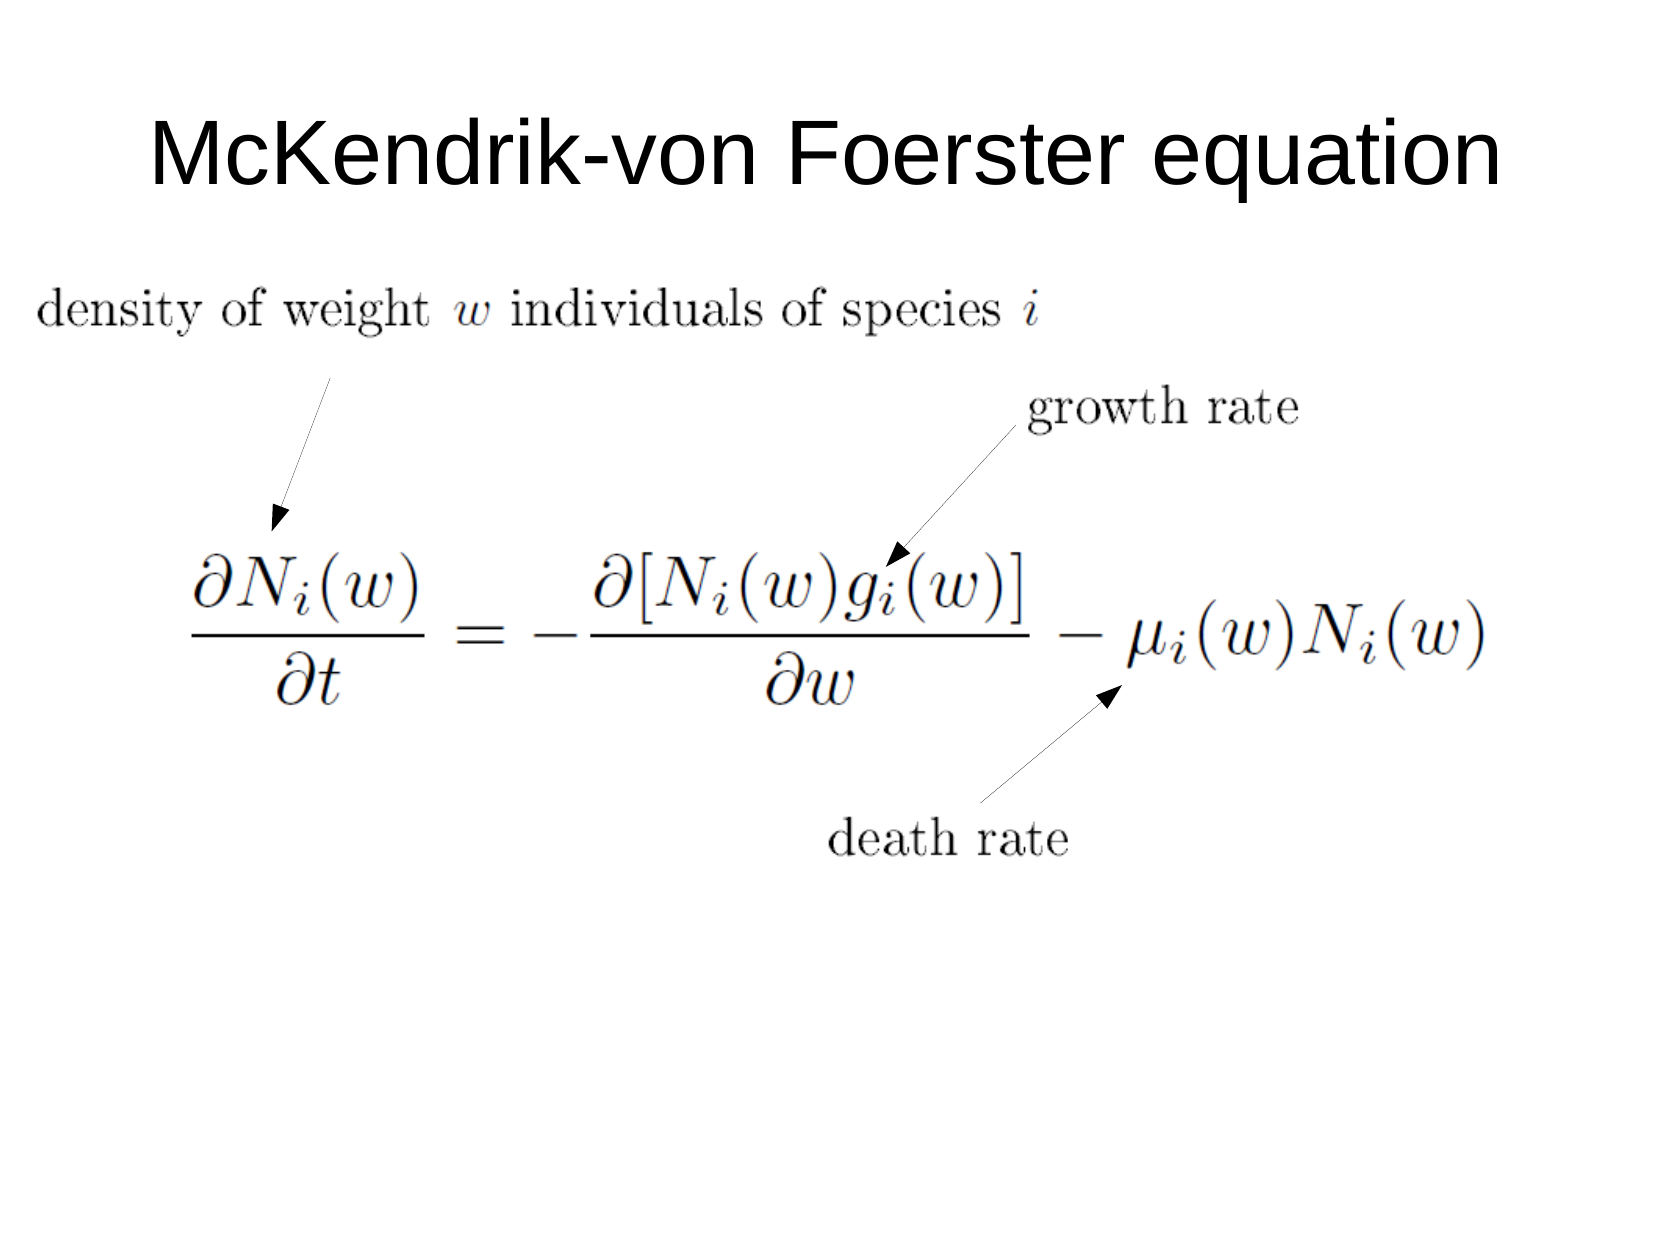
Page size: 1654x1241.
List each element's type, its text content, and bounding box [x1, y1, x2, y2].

picture [159, 521, 1502, 724]
picture [1027, 377, 1306, 449]
picture [826, 814, 1079, 879]
title McKendrik-von Foerster equation [82, 49, 1571, 257]
picture [35, 269, 1055, 343]
